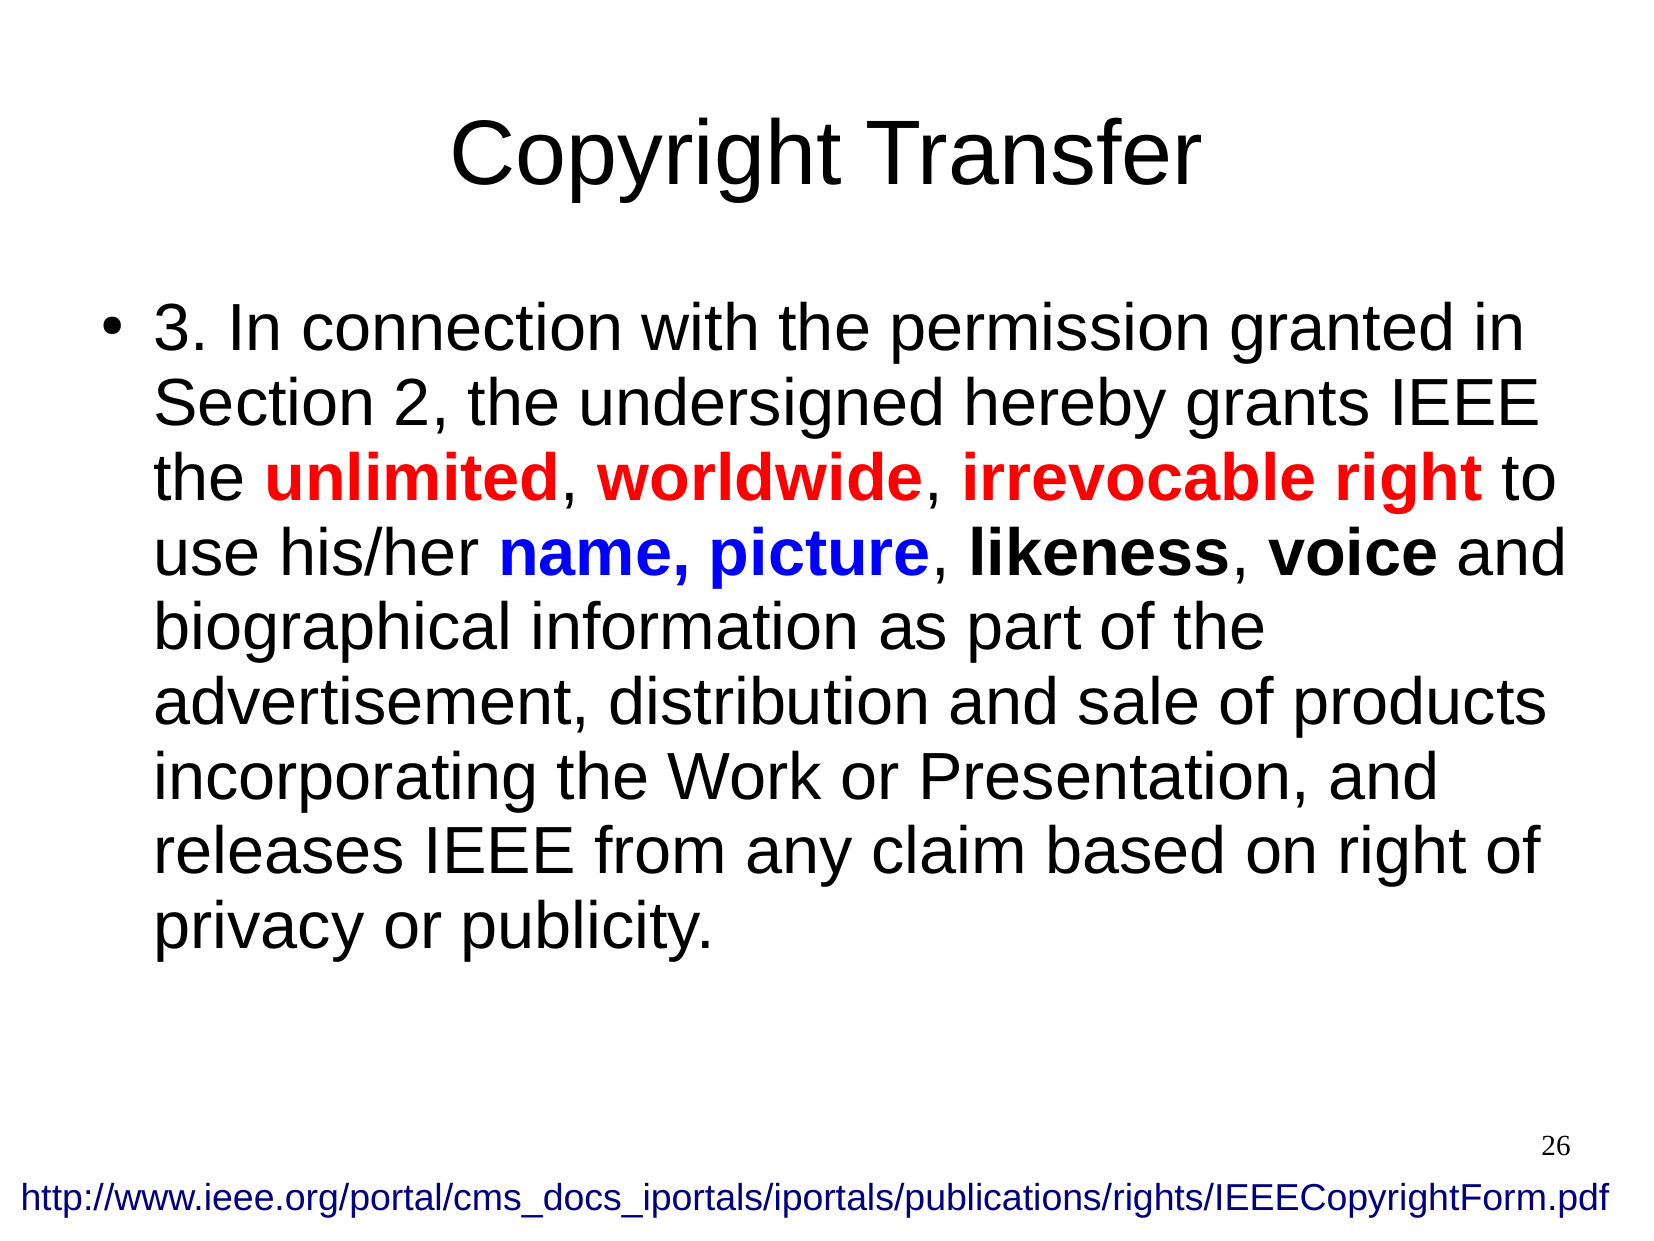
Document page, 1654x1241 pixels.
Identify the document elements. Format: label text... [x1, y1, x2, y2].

list 3. In connection with the permission granted in Section 2, the undersigned hereby grants IEEE the unlimited, worldwide, irrevocable right to use his/her name, picture, likeness, voice and biographical information as part of the advertisement, distribution and sale of products incorporating the Work or Presentation, and releases IEEE from any claim based on right of privacy or publicity. [82, 290, 1571, 1094]
text_box http://www.ieee.org/portal/cms_docs_iportals/iportals/publications/rights/IEEECopyrightForm.pdf [5, 1169, 1651, 1227]
title Copyright Transfer [82, 49, 1571, 257]
